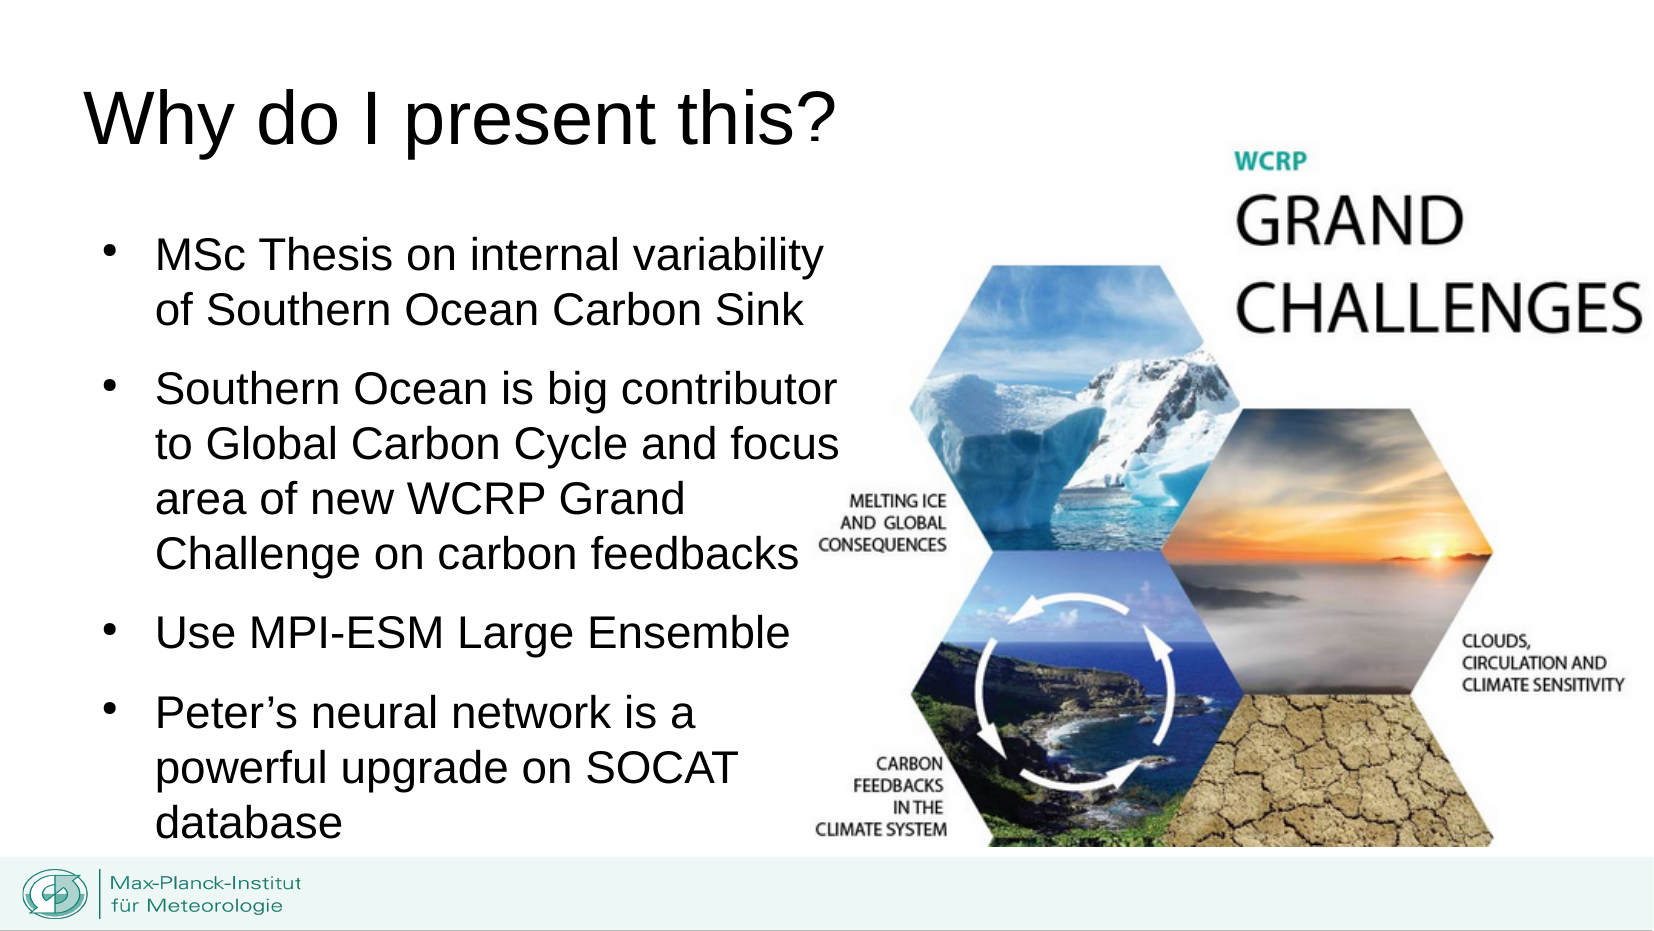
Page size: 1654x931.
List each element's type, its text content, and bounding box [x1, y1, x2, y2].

picture [810, 141, 1650, 847]
list MSc Thesis on internal variability of Southern Ocean Carbon Sink Southern Ocean is big contributor to Global Carbon Cycle and focus area of new WCRP Grand Challenge on carbon feedbacks Use MPI-ESM Large Ensemble Peter’s neural network is a powerful upgrade on SOCAT database [68, 217, 886, 831]
title Why do I present this? [68, 37, 1571, 193]
